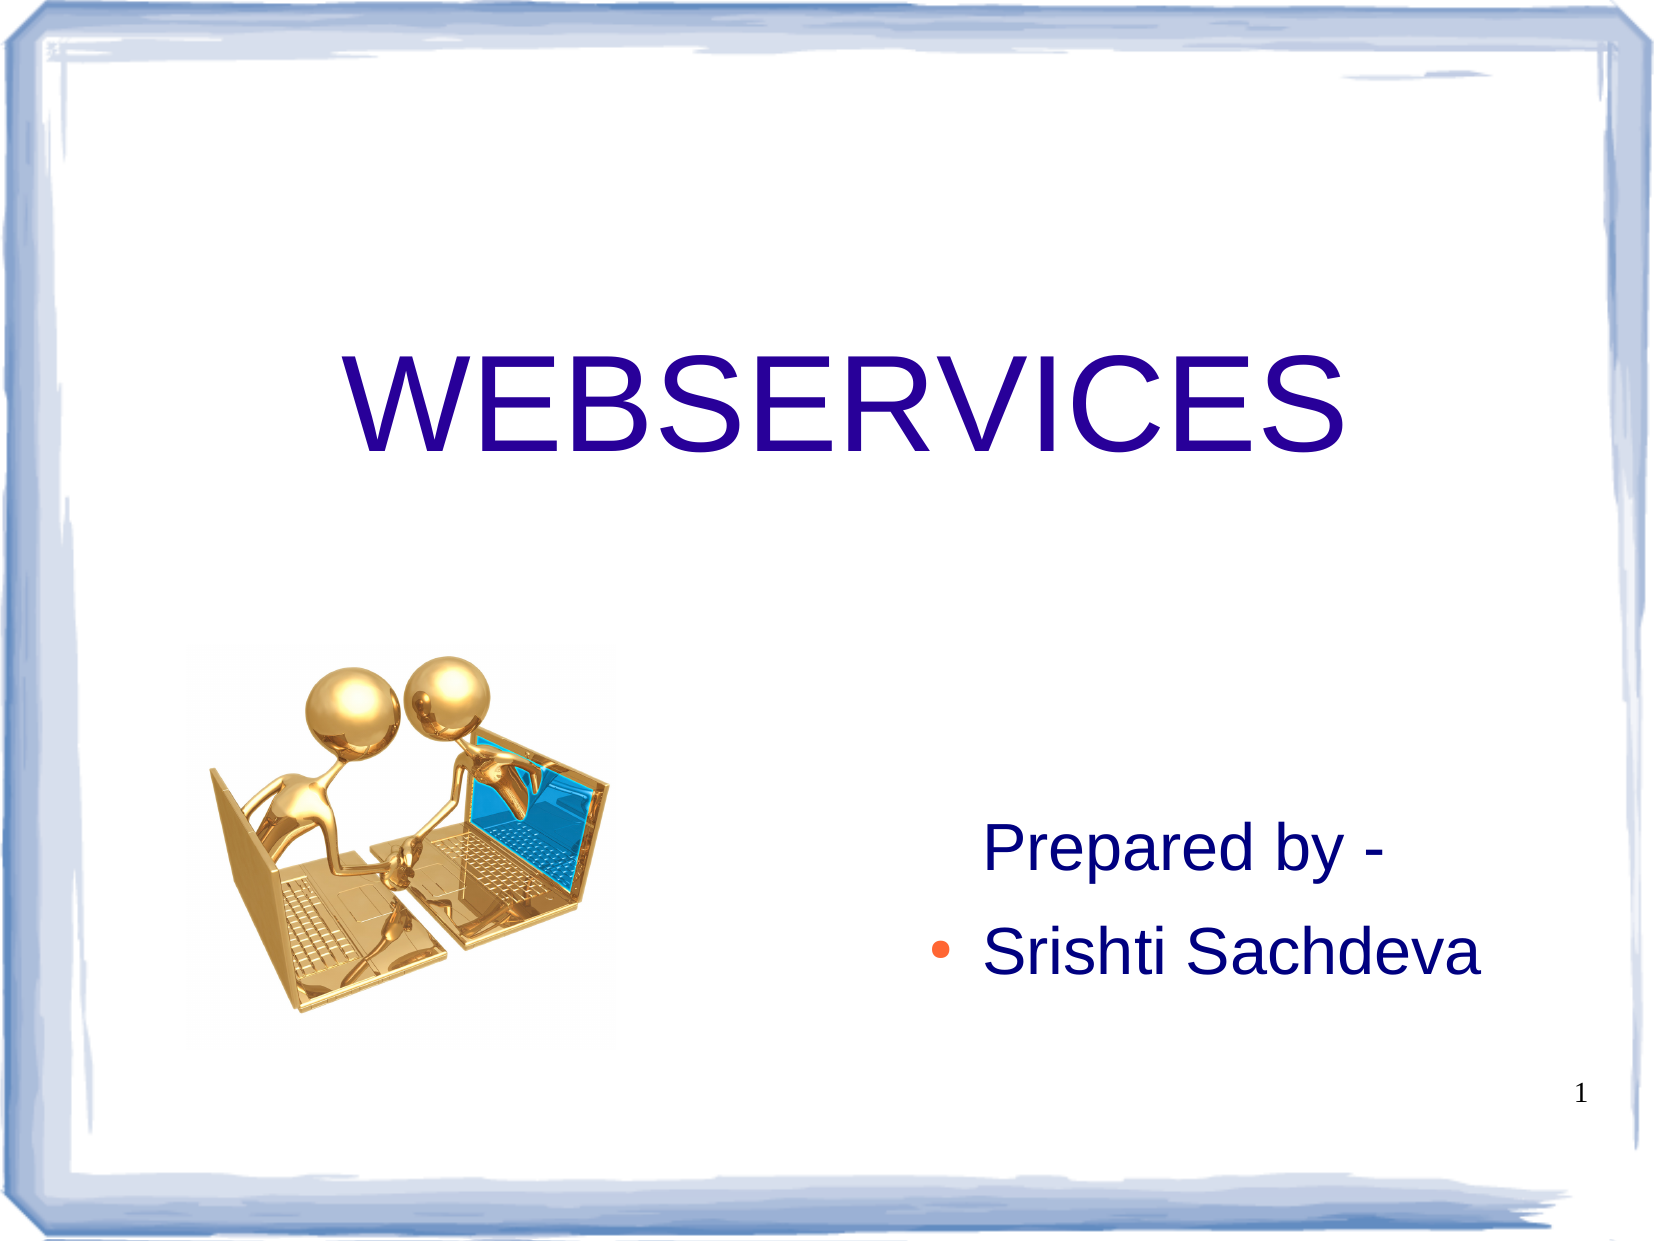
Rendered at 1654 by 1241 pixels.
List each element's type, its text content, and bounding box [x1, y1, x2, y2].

list Prepared by - Srishti Sachdeva [911, 810, 1621, 1134]
picture [0, 0, 1654, 1241]
list [118, 324, 827, 1004]
title WEBSERVICES [101, 300, 1591, 508]
